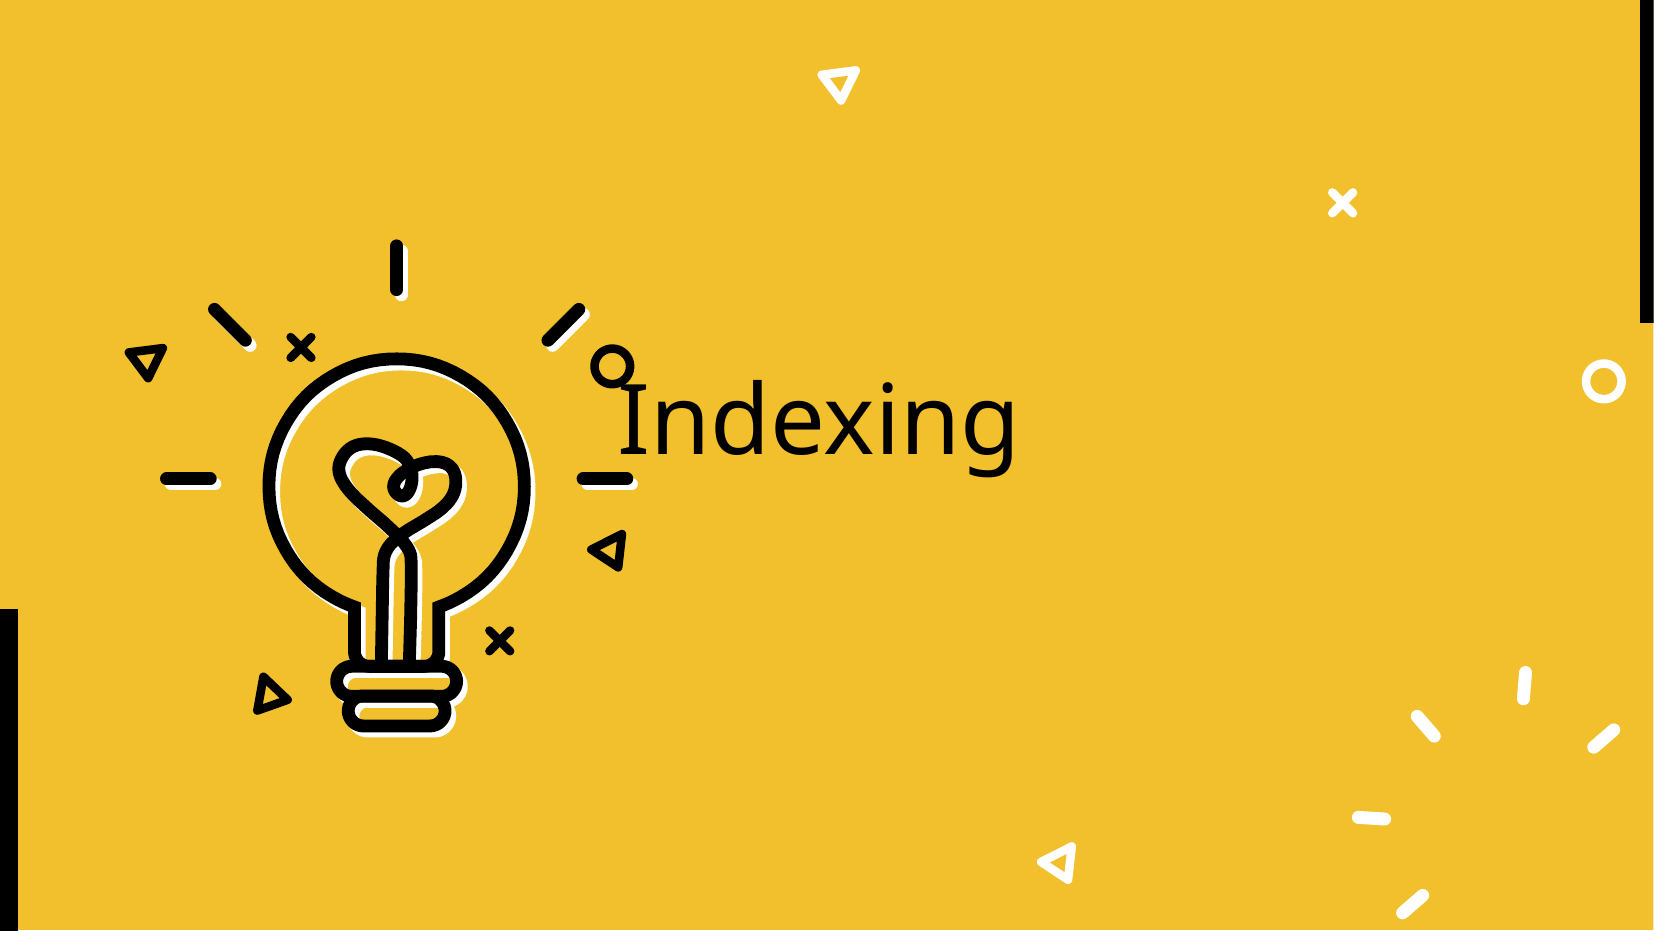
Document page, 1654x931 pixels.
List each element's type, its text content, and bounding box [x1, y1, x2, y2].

title Indexing [75, 339, 1564, 495]
